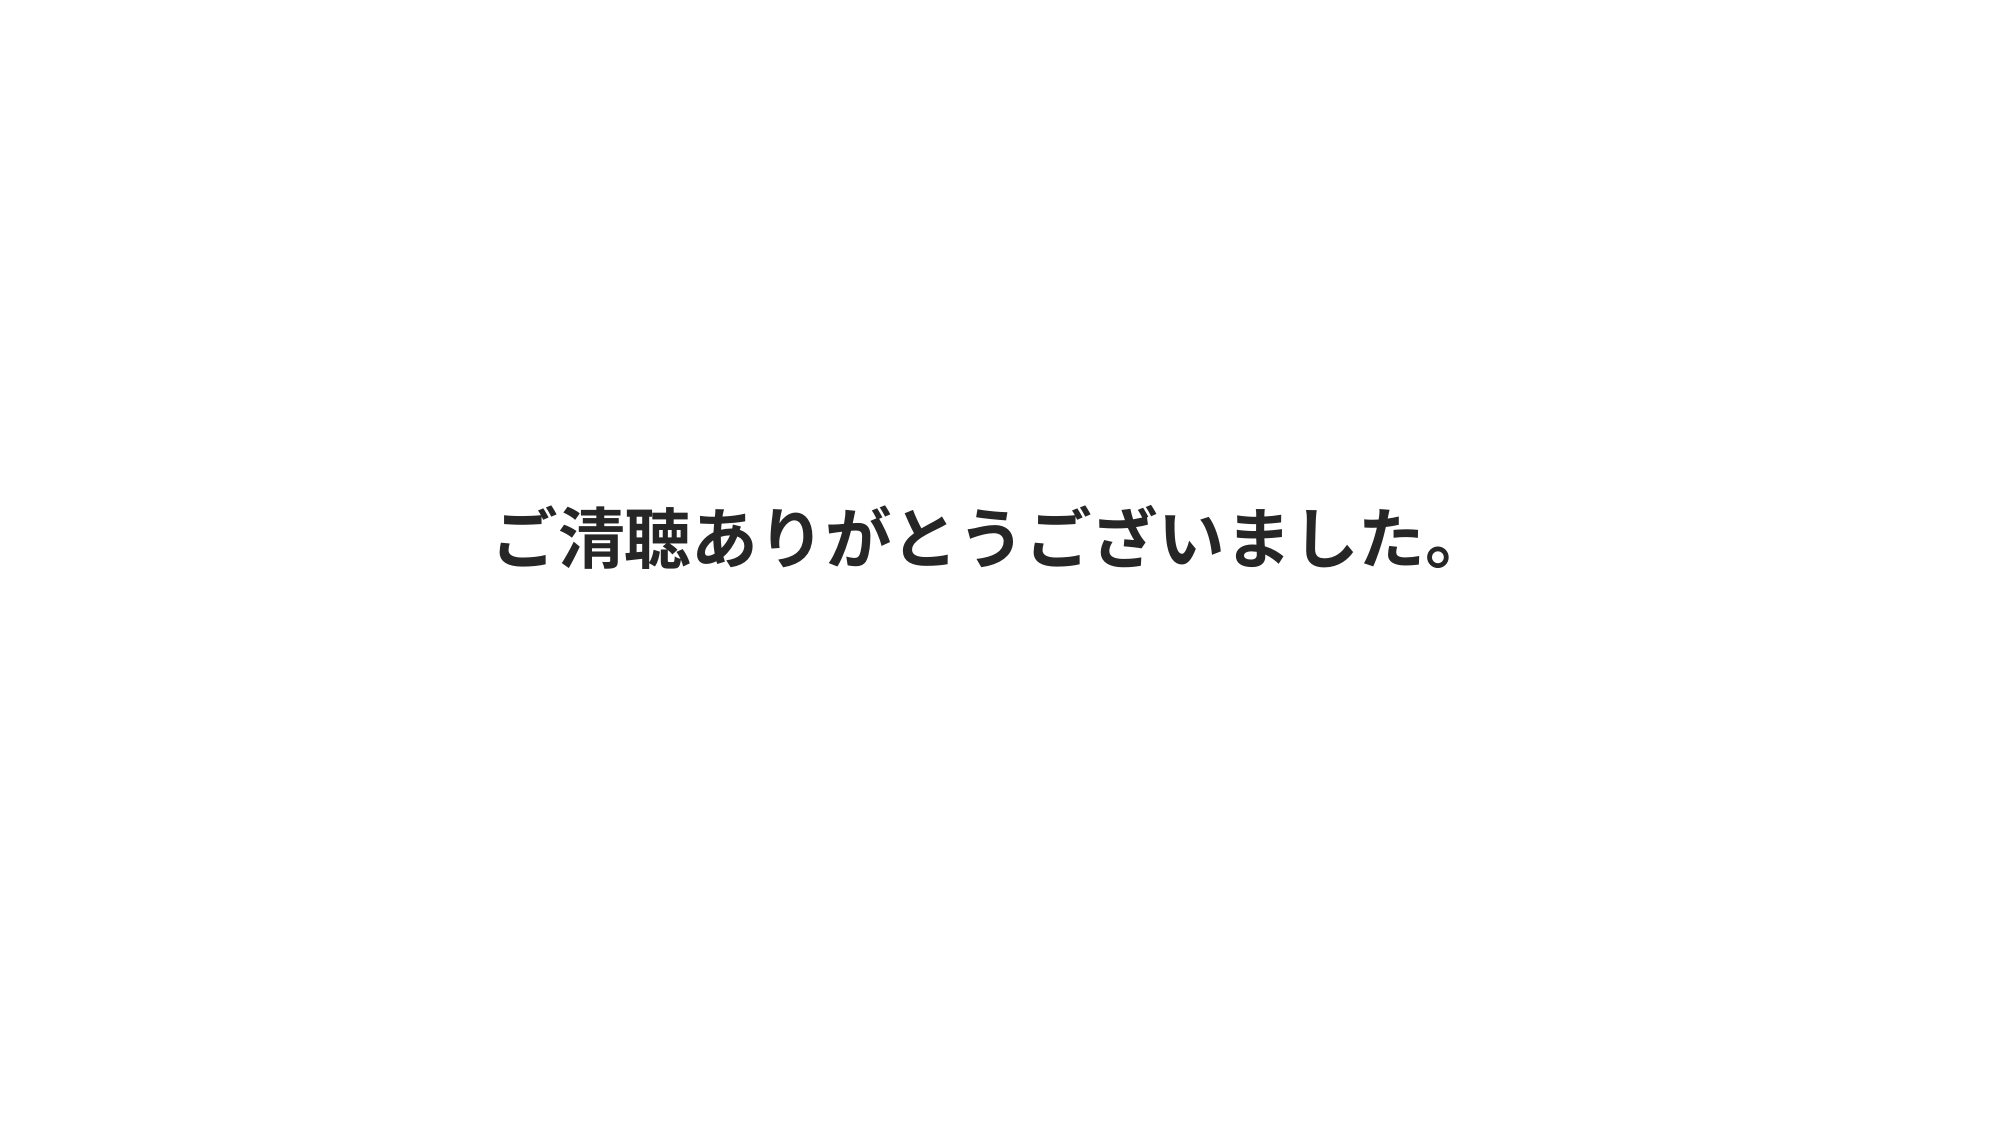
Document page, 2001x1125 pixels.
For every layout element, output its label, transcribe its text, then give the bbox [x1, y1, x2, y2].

text_box ご清聴ありがとうございました。 [142, 484, 1842, 591]
